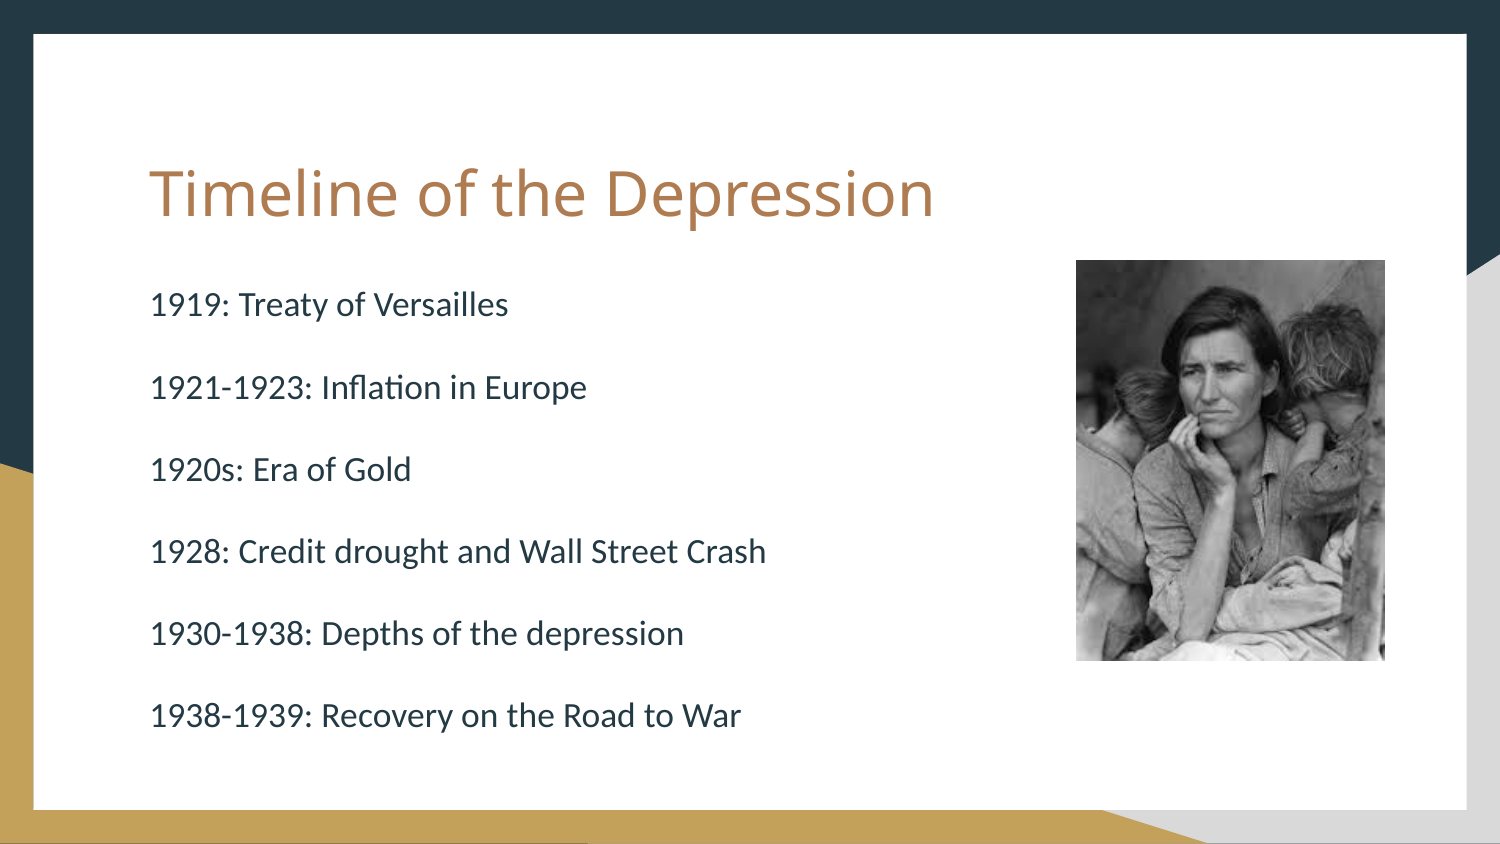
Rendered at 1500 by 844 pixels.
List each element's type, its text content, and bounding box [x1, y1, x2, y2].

list 1919: Treaty of Versailles 1921-1923: Inflation in Europe 1920s: Era of Gold 1928: Credit drought and Wall Street Crash 1930-1938: Depths of the depression 1938-1939: Recovery on the Road to War [134, 260, 1366, 662]
title Timeline of the Depression [134, 138, 1366, 260]
picture [1076, 260, 1385, 661]
